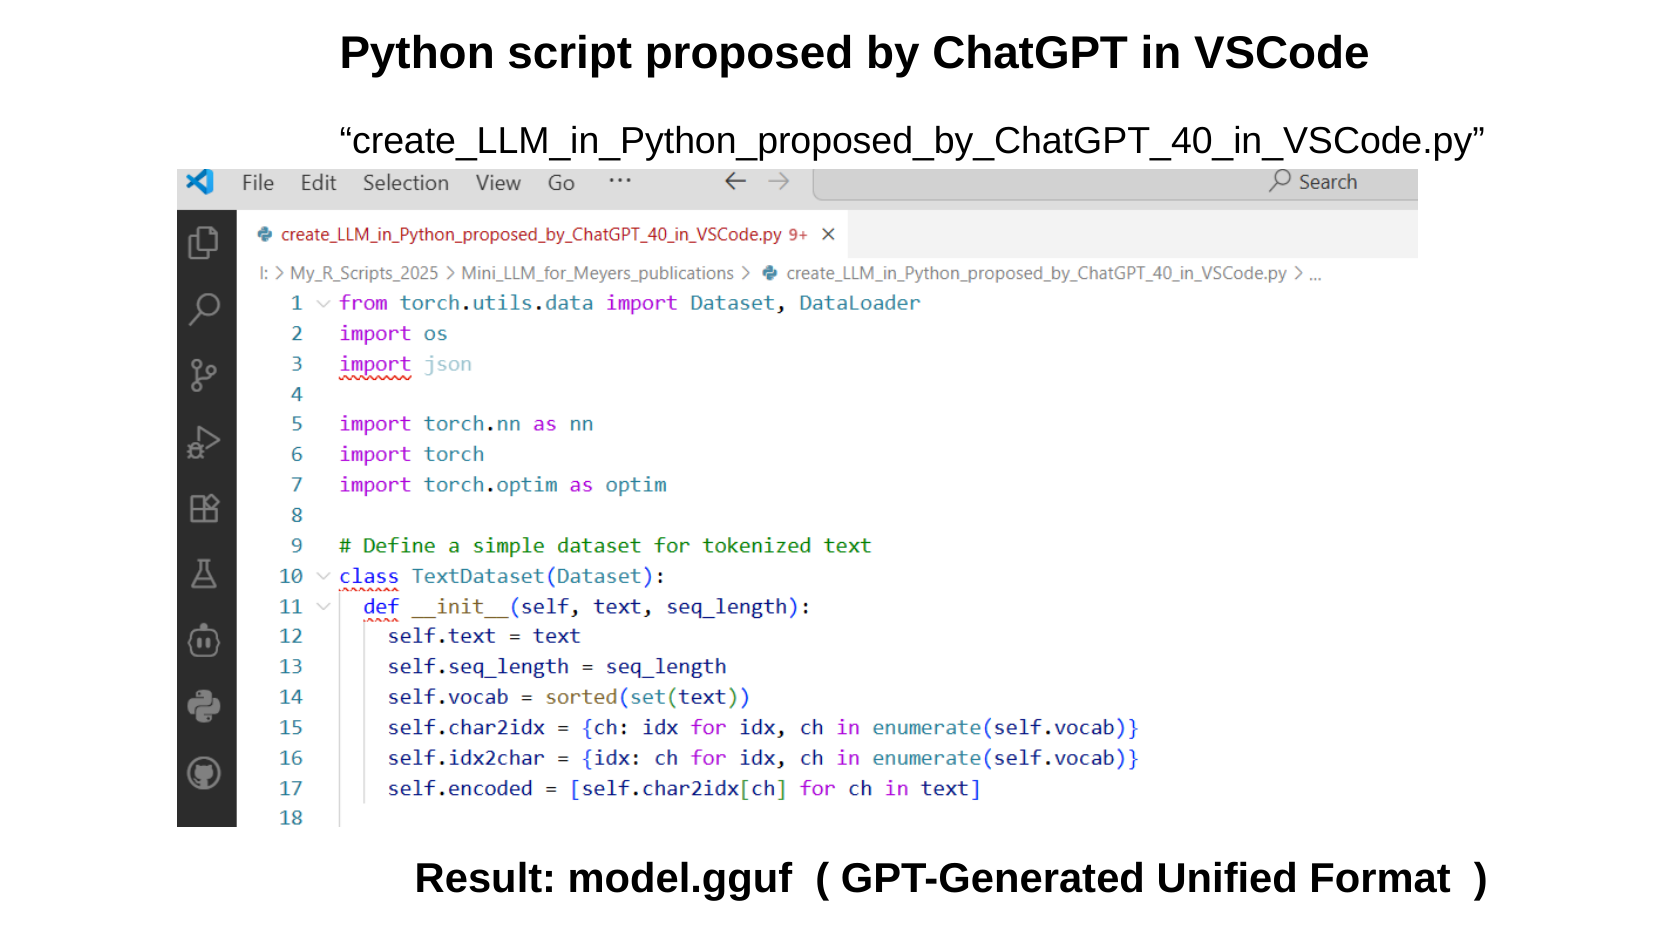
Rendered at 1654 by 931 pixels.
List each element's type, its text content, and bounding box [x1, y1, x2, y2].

text_box Result: model.gguf ( GPT-Generated Unified Format ) [399, 847, 1504, 910]
text_box Python script proposed by ChatGPT in VSCode “create_LLM_in_Python_proposed_by_ChatGPT_40_in_VSCode.py” [324, 19, 1536, 296]
picture [177, 169, 1418, 827]
